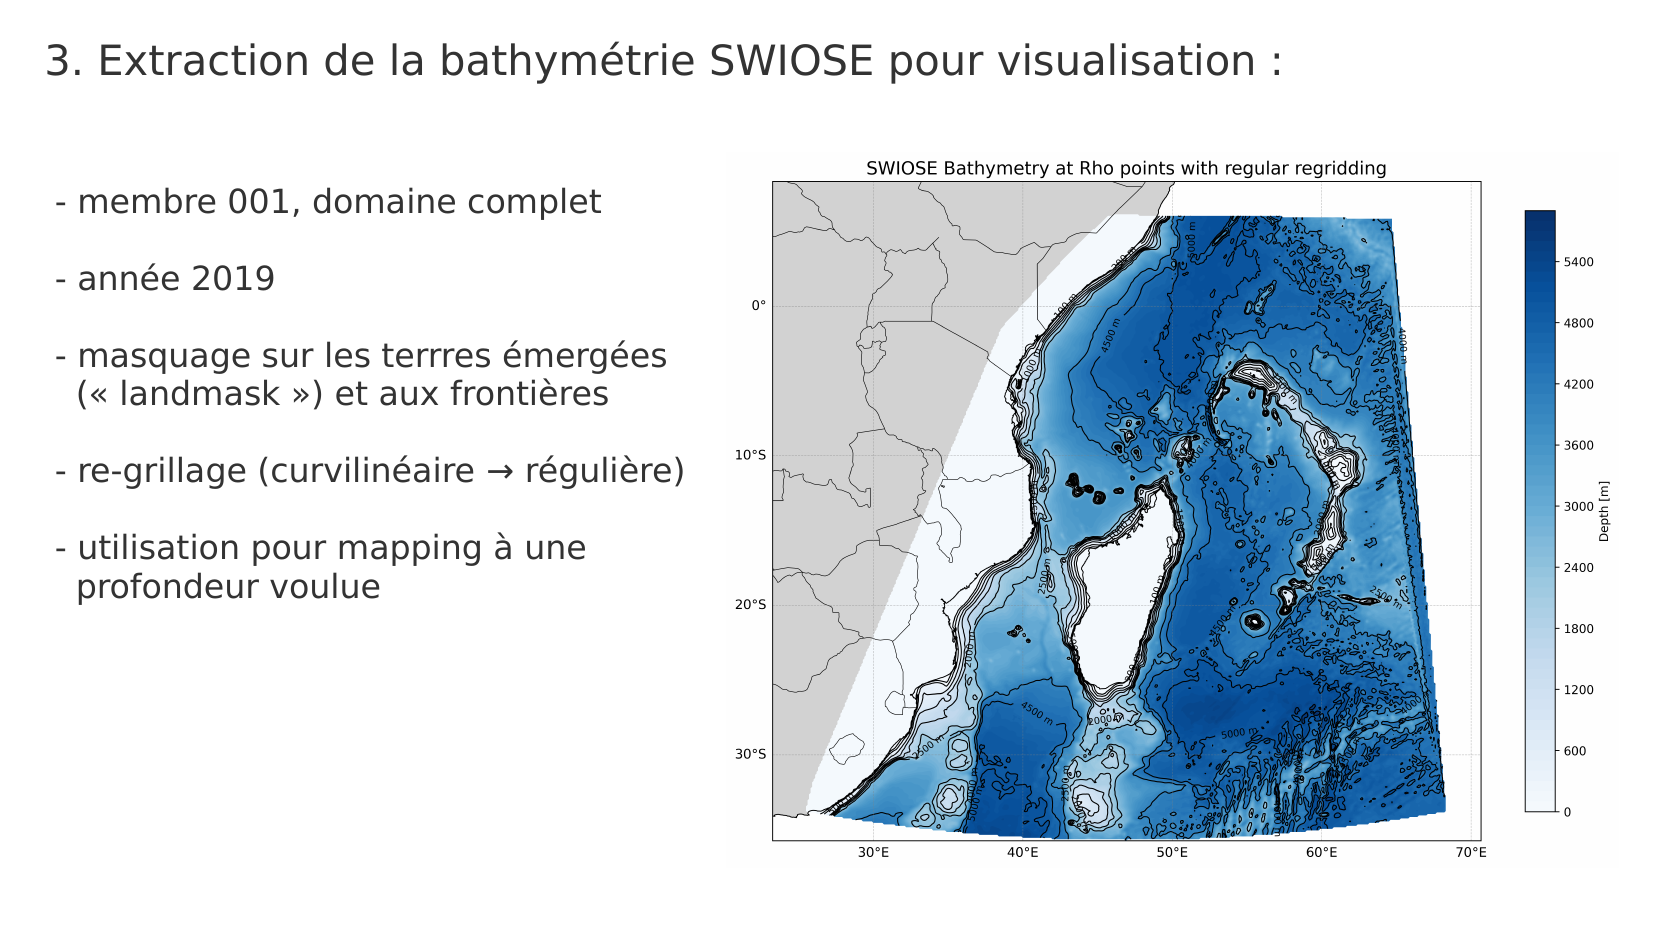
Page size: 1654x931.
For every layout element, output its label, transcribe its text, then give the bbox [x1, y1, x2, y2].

picture [726, 152, 1619, 868]
text_box 3. Extraction de la bathymétrie SWIOSE pour visualisation : - membre 001, domaine complet - année 2019 - masquage sur les terrres émergées (« landmask ») et aux frontières - re-grillage (curvilinéaire → régulière) - utilisation pour mapping à une profondeur voulue [29, 29, 1418, 614]
